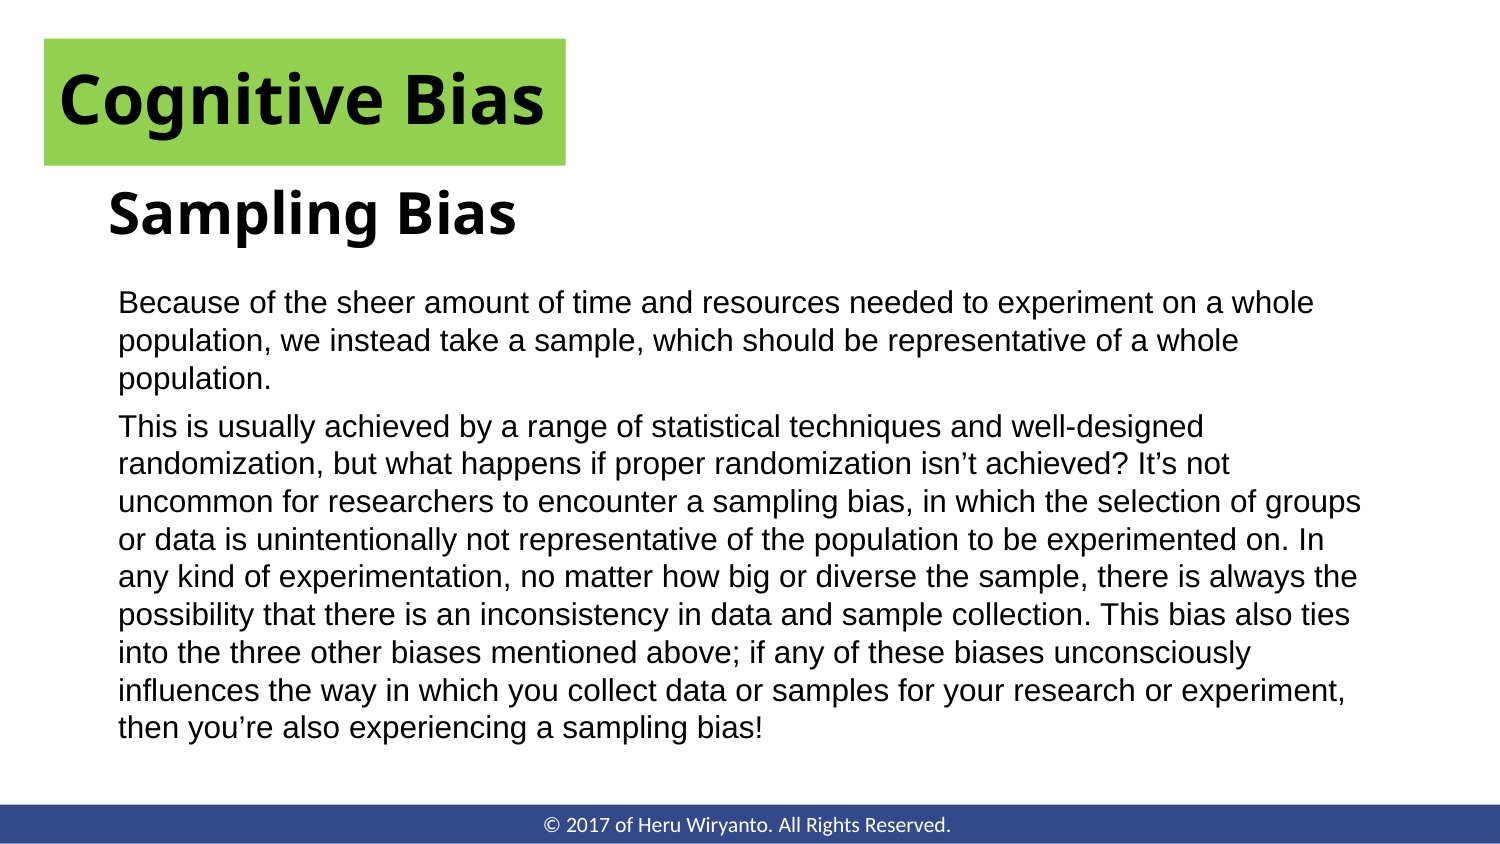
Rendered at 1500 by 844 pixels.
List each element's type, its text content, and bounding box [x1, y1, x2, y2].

list Because of the sheer amount of time and resources needed to experiment on a whole population, we instead take a sample, which should be representative of a whole population. This is usually achieved by a range of statistical techniques and well-designed randomization, but what happens if proper randomization isn’t achieved? It’s not uncommon for researchers to encounter a sampling bias, in which the selection of groups or data is unintentionally not representative of the population to be experimented on. In any kind of experimentation, no matter how big or diverse the sample, there is always the possibility that there is an inconsistency in data and sample collection. This bias also ties into the three other biases mentioned above; if any of these biases unconsciously influences the way in which you collect data or samples for your research or experiment, then you’re also experiencing a sampling bias! [103, 275, 1397, 760]
text_box Cognitive Bias [43, 38, 566, 166]
text_box Sampling Bias [93, 165, 854, 266]
